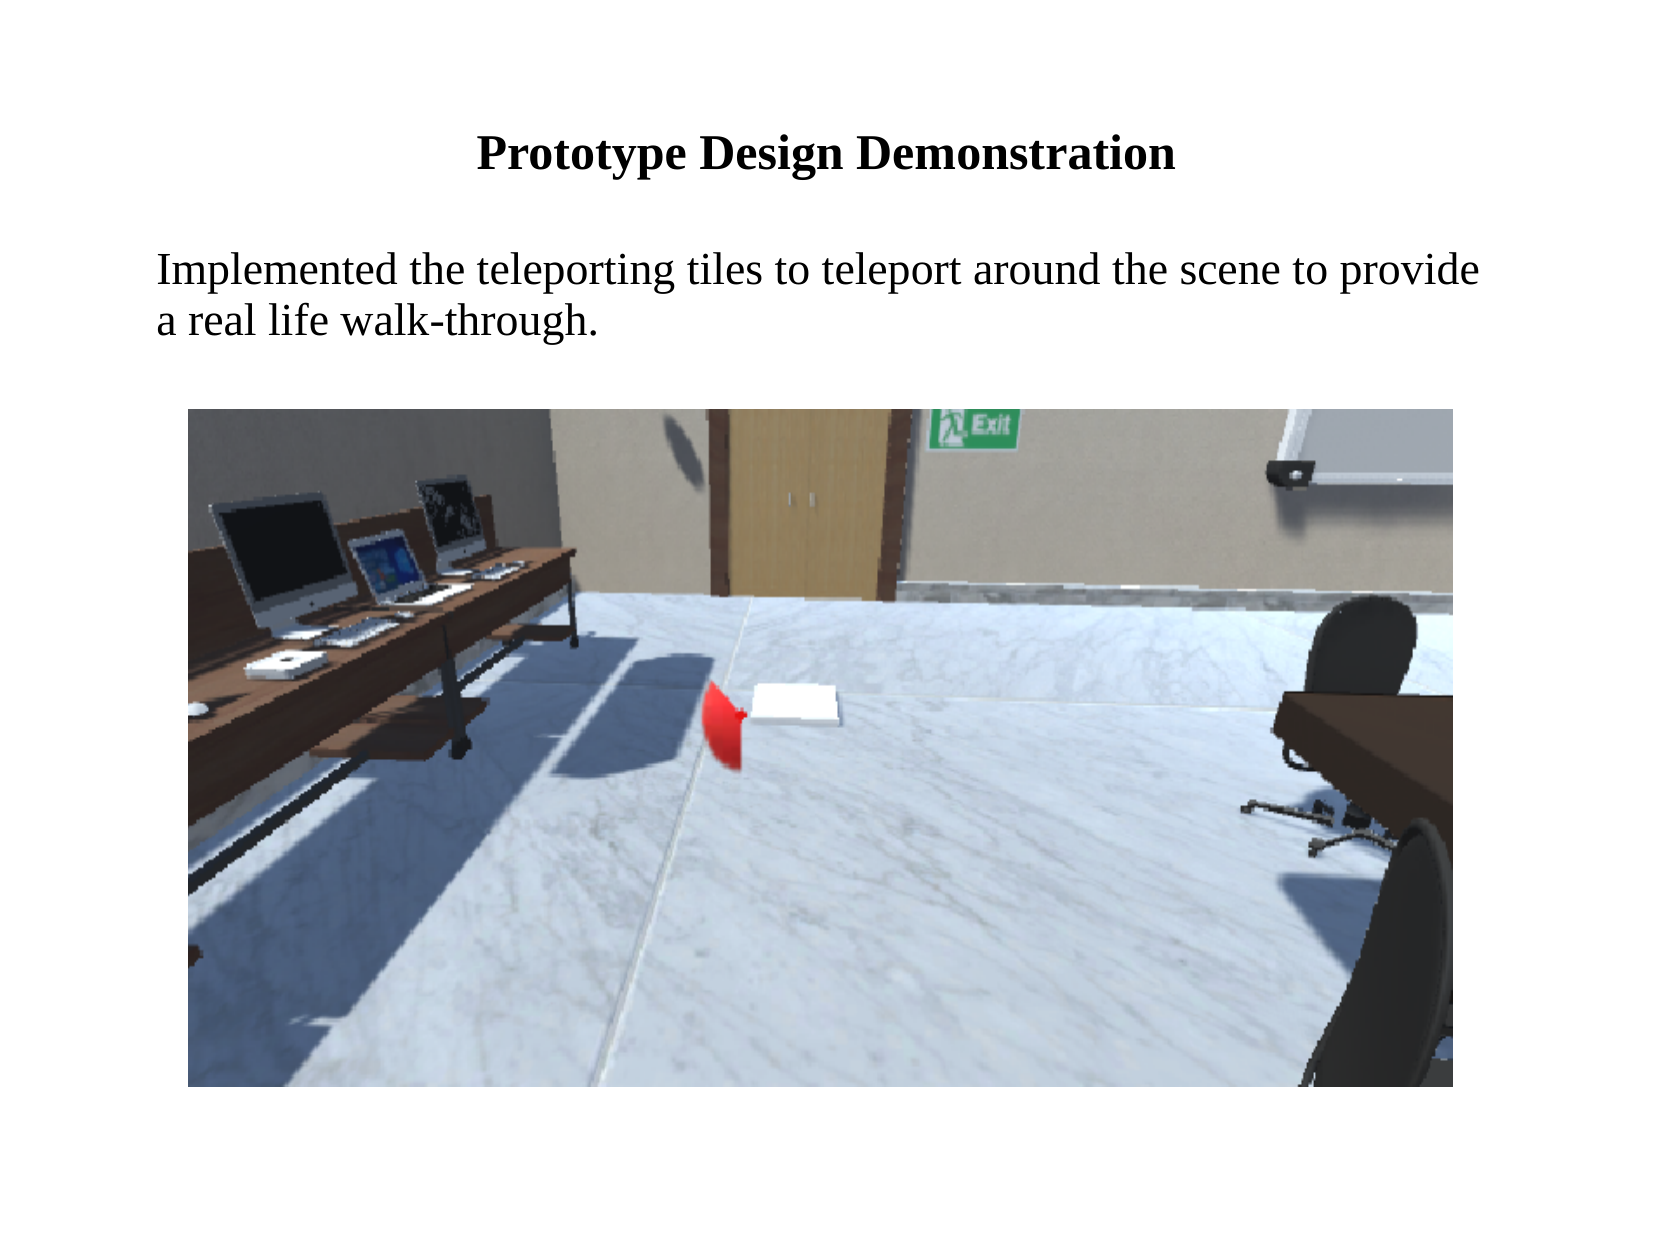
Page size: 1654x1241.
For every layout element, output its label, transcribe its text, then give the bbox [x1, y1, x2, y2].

title Prototype Design Demonstration [82, 49, 1571, 256]
picture [188, 409, 1453, 1087]
text_box Implemented the teleporting tiles to teleport around the scene to provide a real life walk-through. [141, 236, 1512, 354]
